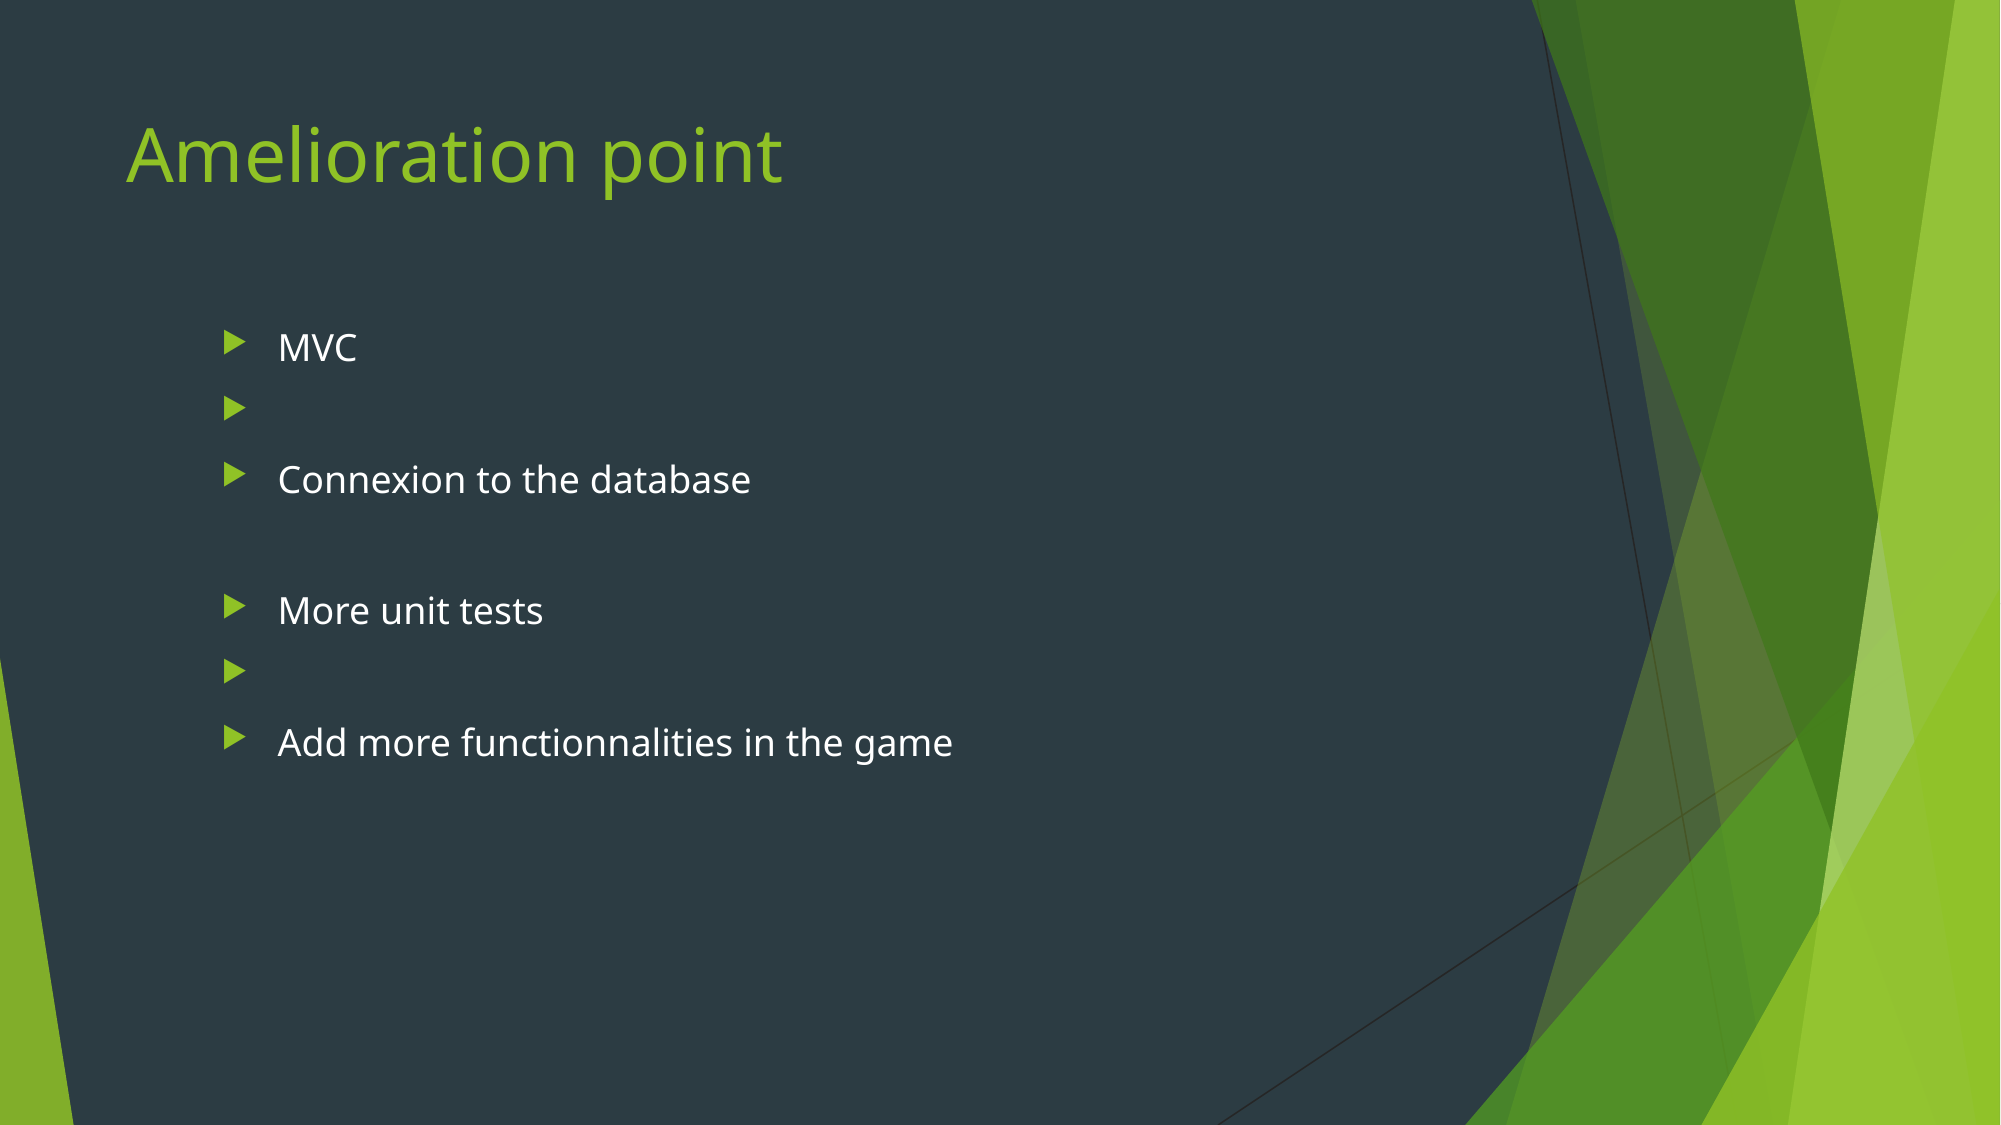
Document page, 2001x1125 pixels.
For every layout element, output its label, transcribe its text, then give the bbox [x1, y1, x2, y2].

list MVC Connexion to the database More unit tests Add more functionnalities in the game [206, 316, 1617, 954]
title Amelioration point [111, 99, 1522, 317]
